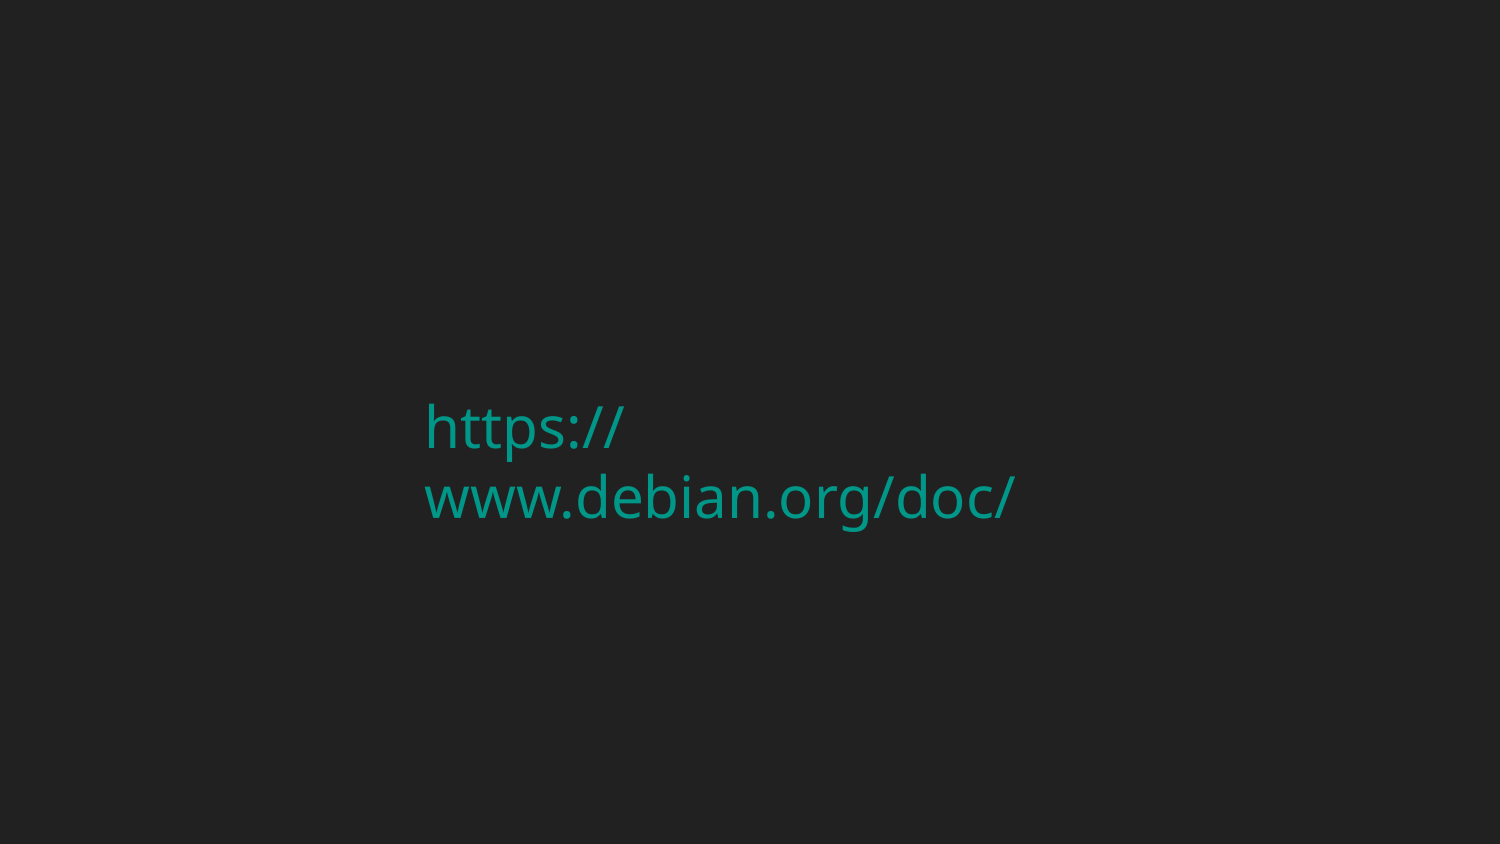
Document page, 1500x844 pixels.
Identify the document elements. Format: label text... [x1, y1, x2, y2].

title https://www.debian.org/doc/ [409, 374, 1091, 469]
